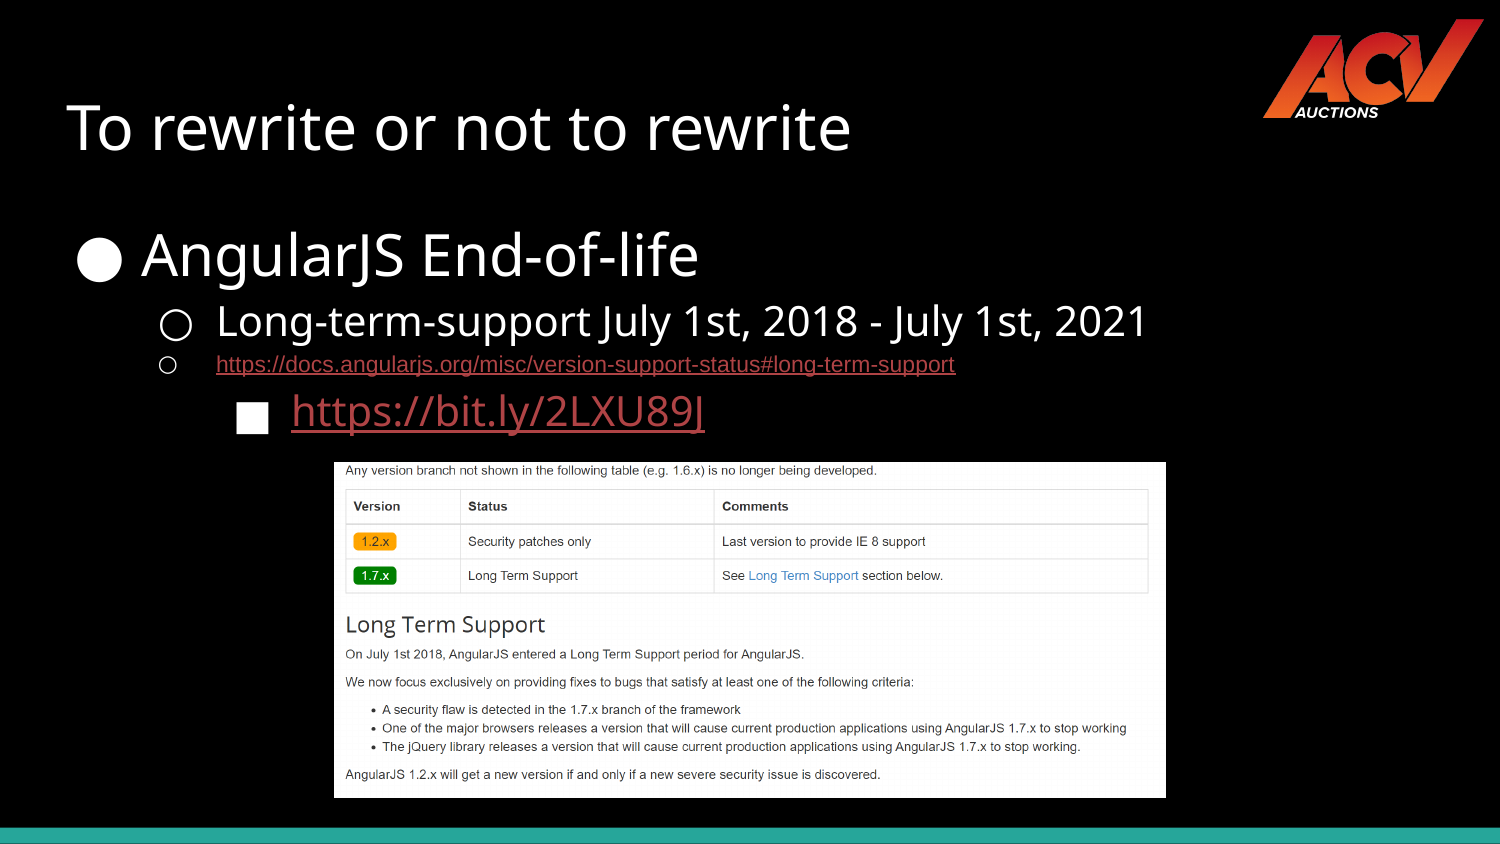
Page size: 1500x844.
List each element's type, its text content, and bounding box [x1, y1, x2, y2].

list AngularJS End-of-life Long-term-support July 1st, 2018 - July 1st, 2021 https://docs.angularjs.org/misc/version-support-status#long-term-support https://bit.ly/2LXU89J [51, 192, 1449, 750]
picture [1262, 19, 1484, 118]
picture [334, 462, 1166, 798]
title To rewrite or not to rewrite [51, 72, 1449, 174]
